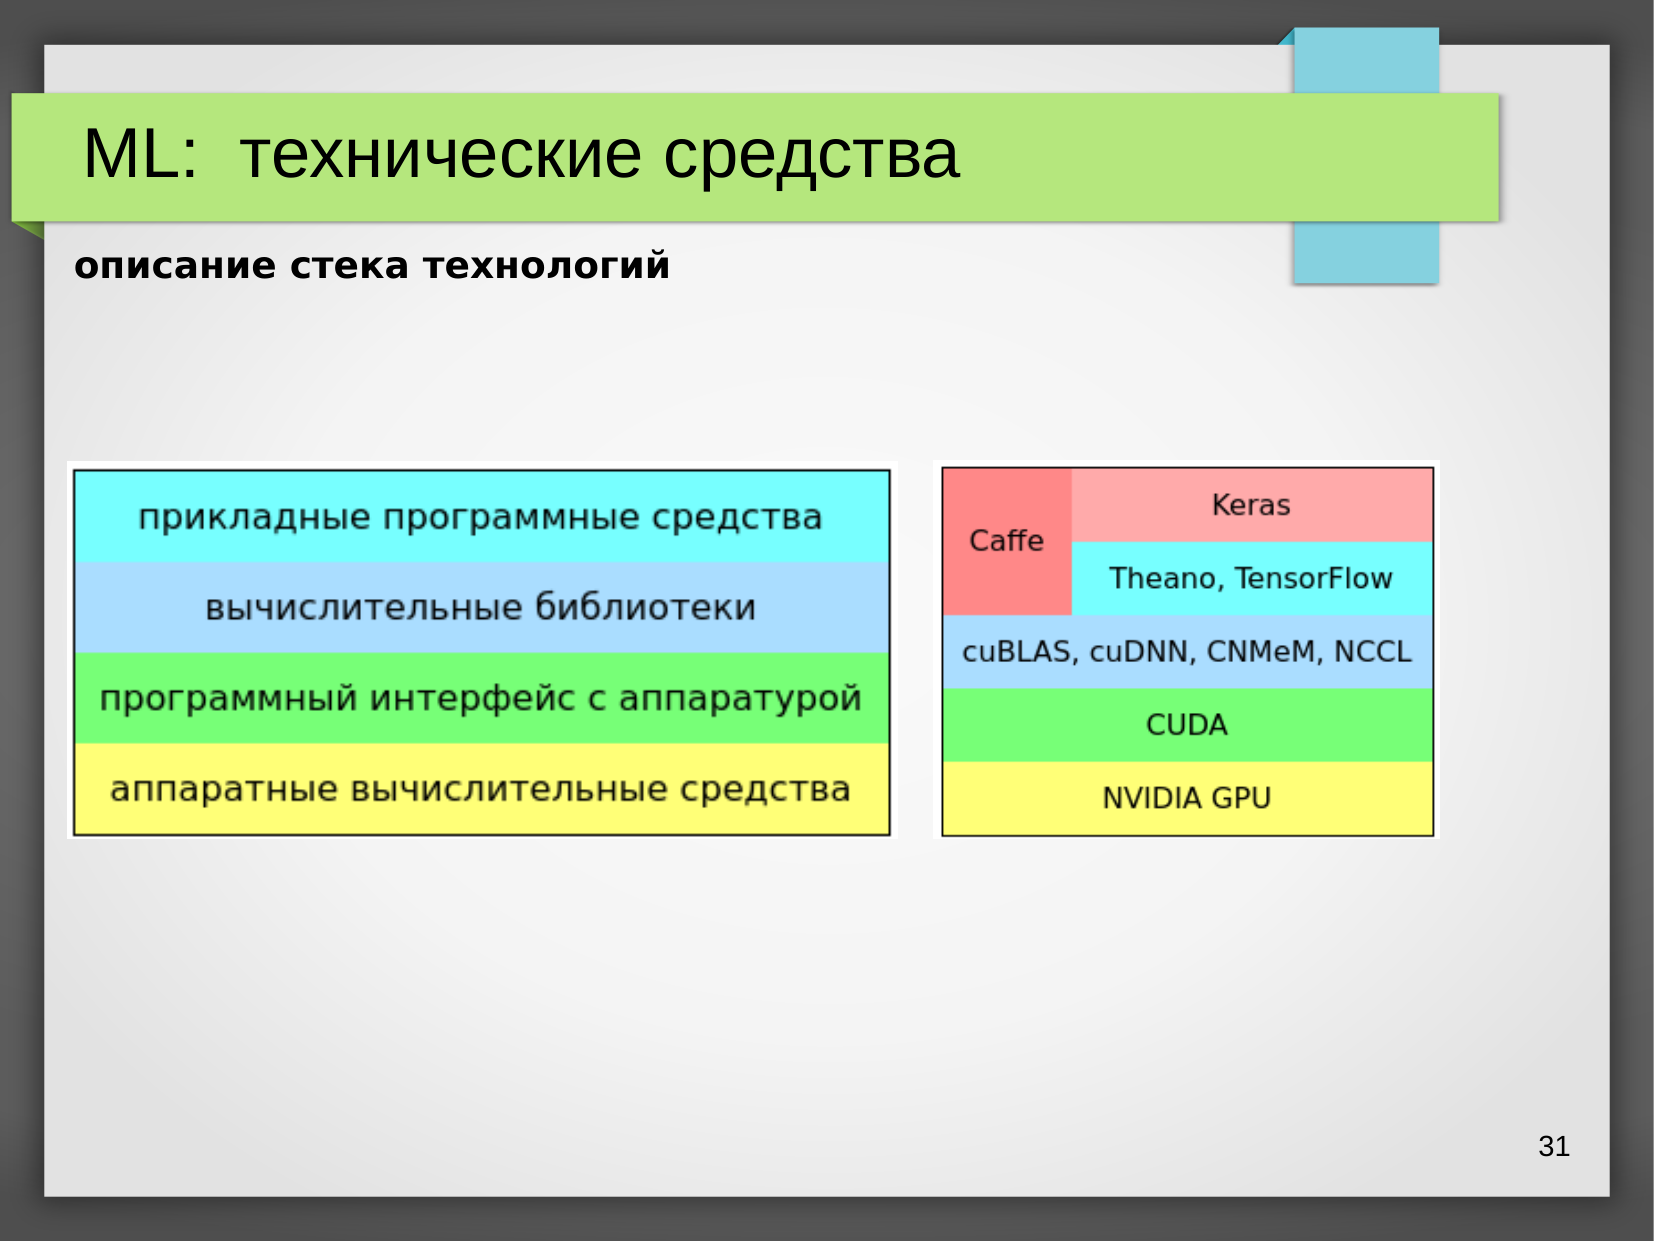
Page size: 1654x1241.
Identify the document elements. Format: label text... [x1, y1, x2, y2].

title ML: технические средства [82, 49, 1571, 257]
picture [0, 0, 1654, 1241]
text_box описание стека технологий [59, 236, 934, 331]
